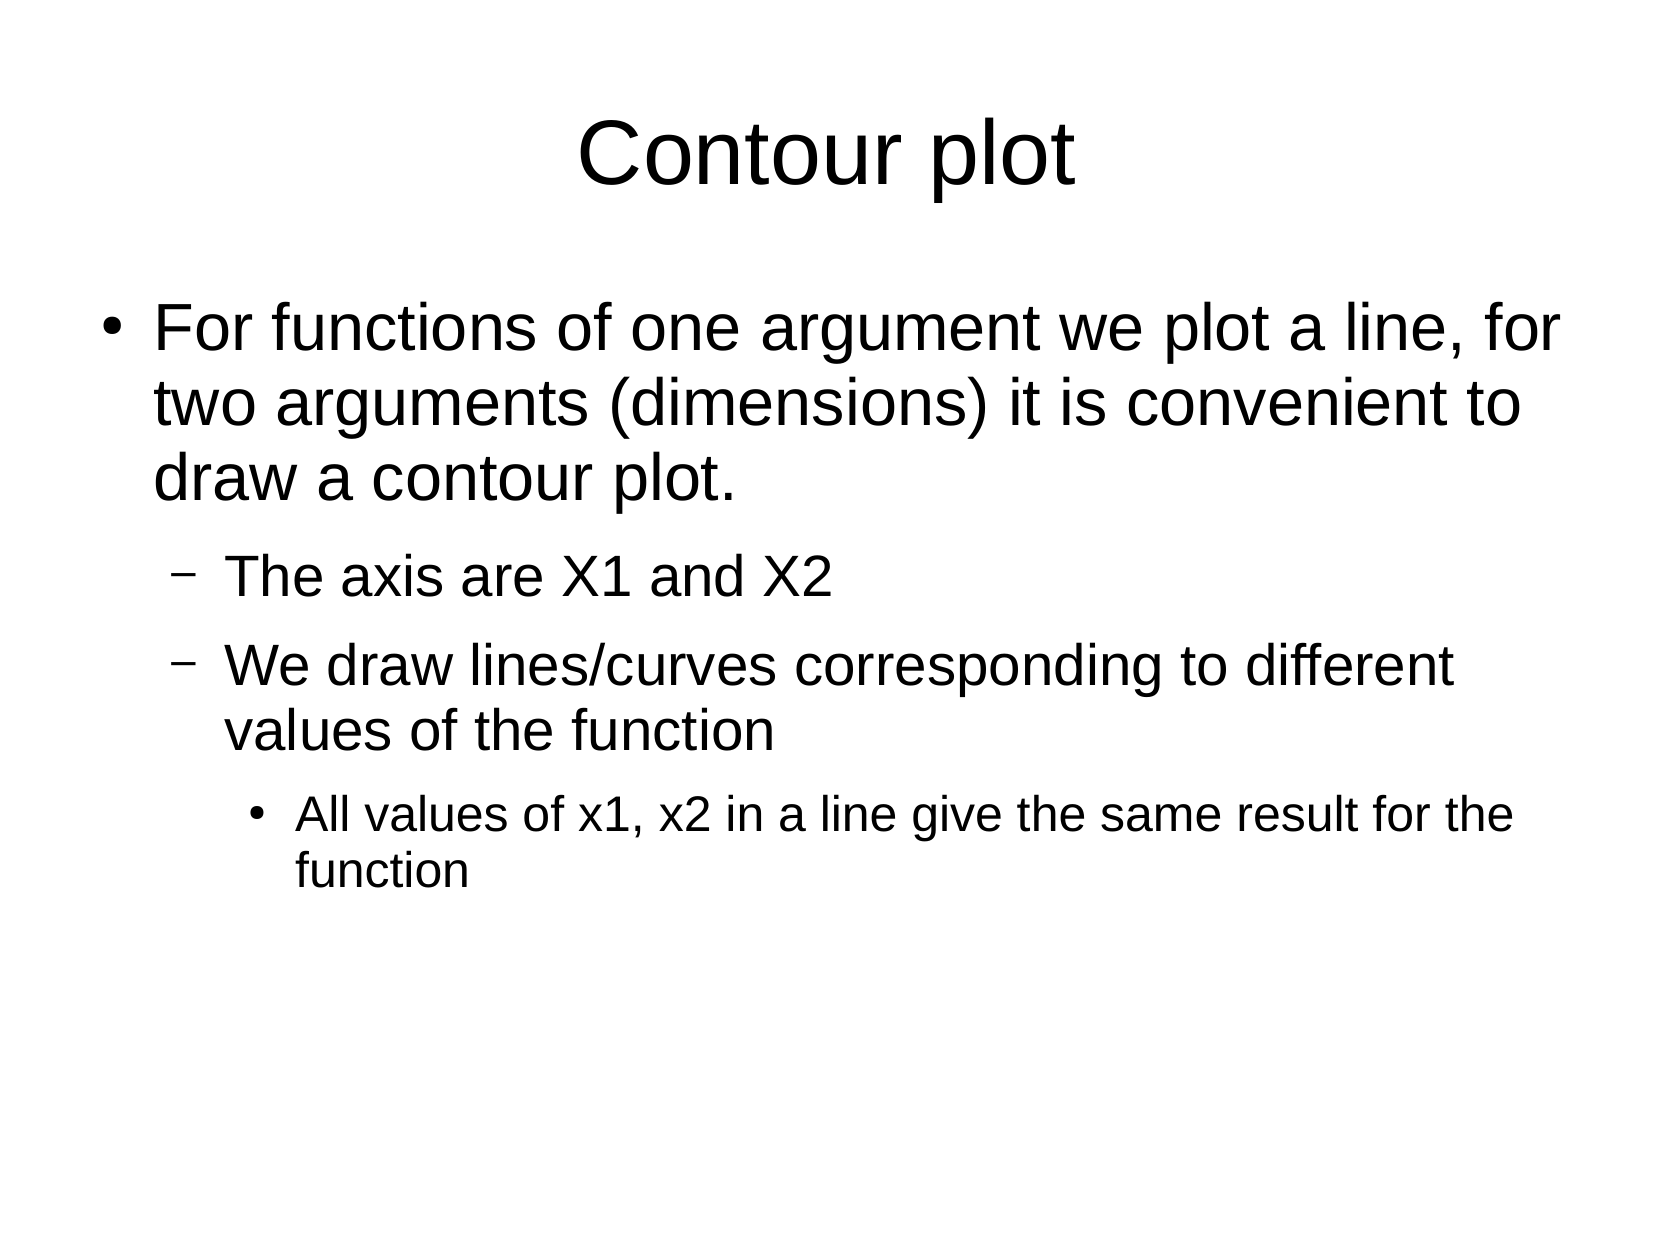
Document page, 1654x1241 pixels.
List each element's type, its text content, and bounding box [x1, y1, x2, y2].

list For functions of one argument we plot a line, for two arguments (dimensions) it is convenient to draw a contour plot. The axis are X1 and X2 We draw lines/curves corresponding to different values of the function All values of x1, x2 in a line give the same result for the function [82, 290, 1571, 1010]
title Contour plot [82, 49, 1571, 257]
